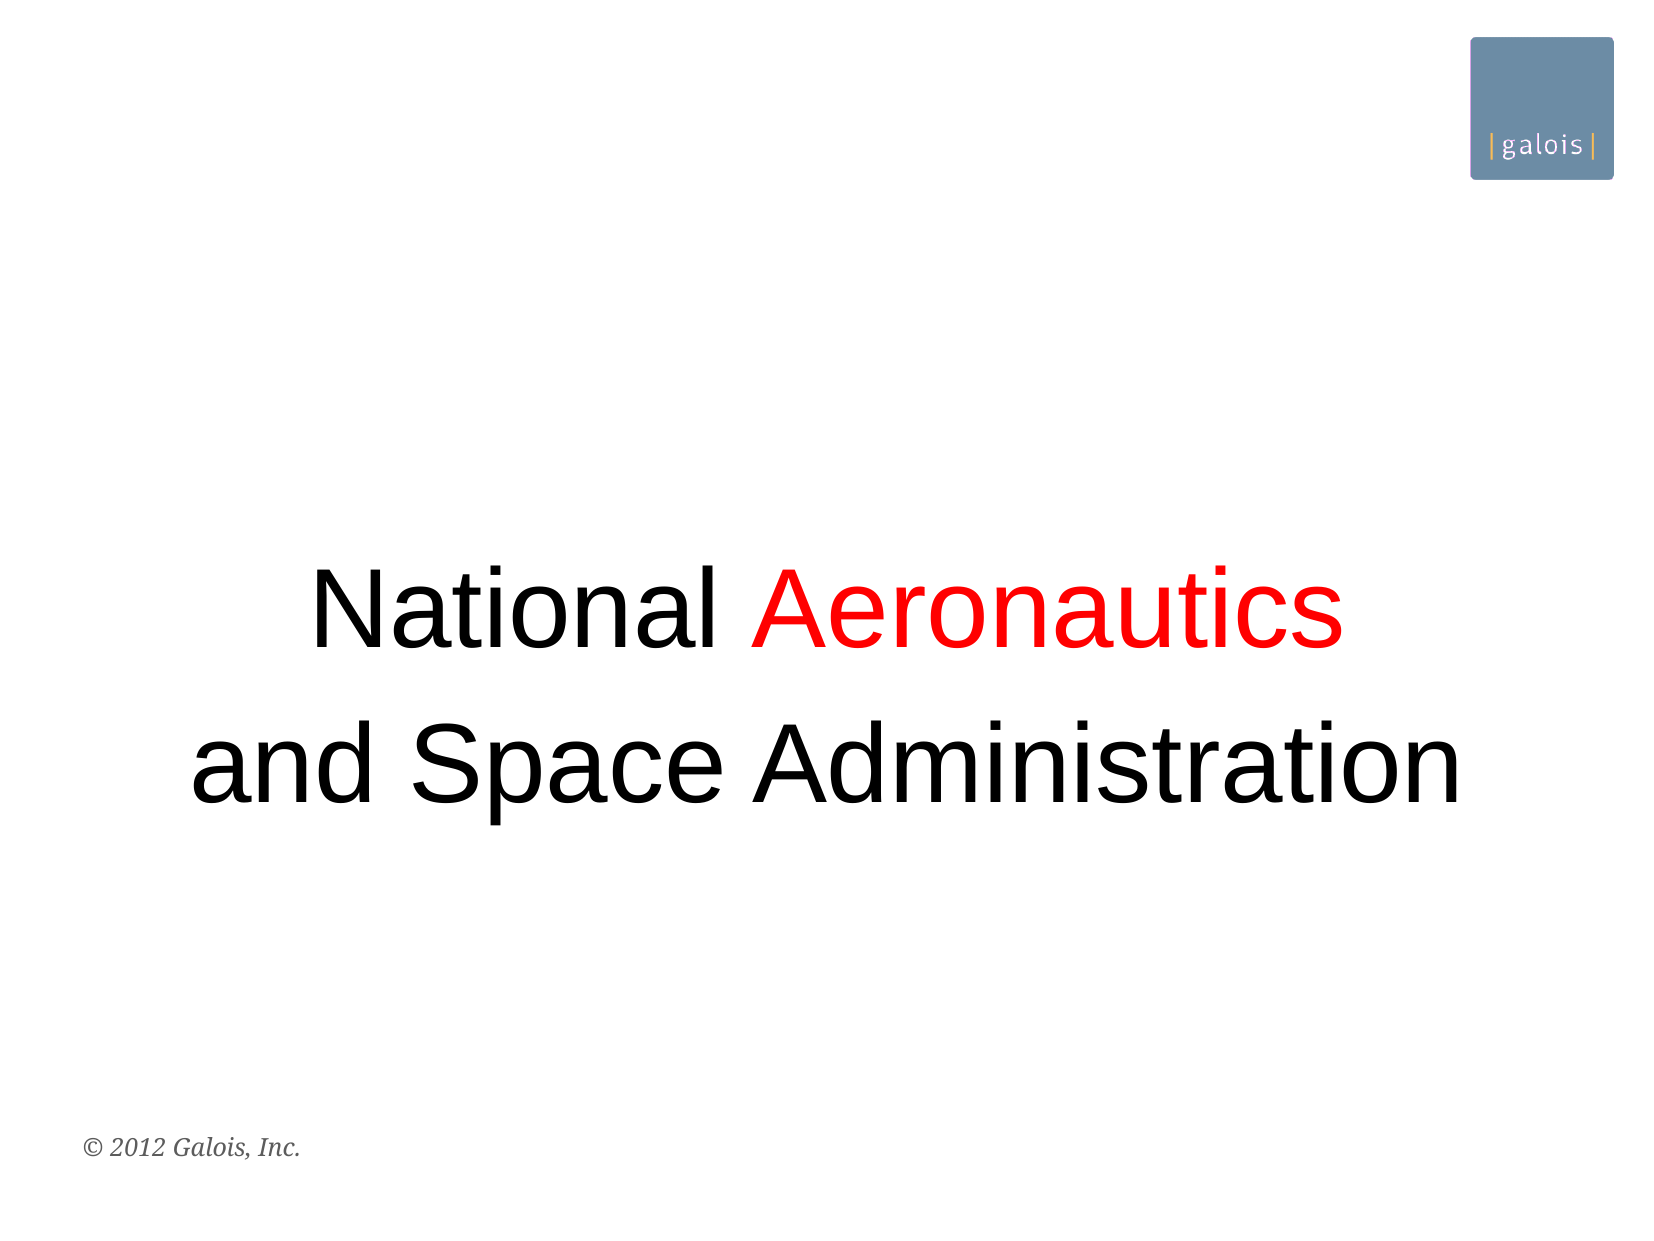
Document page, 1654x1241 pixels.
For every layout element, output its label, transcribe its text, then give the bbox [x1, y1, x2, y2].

picture [1462, 29, 1621, 188]
list National Aeronautics and Space Administration [82, 290, 1571, 1109]
